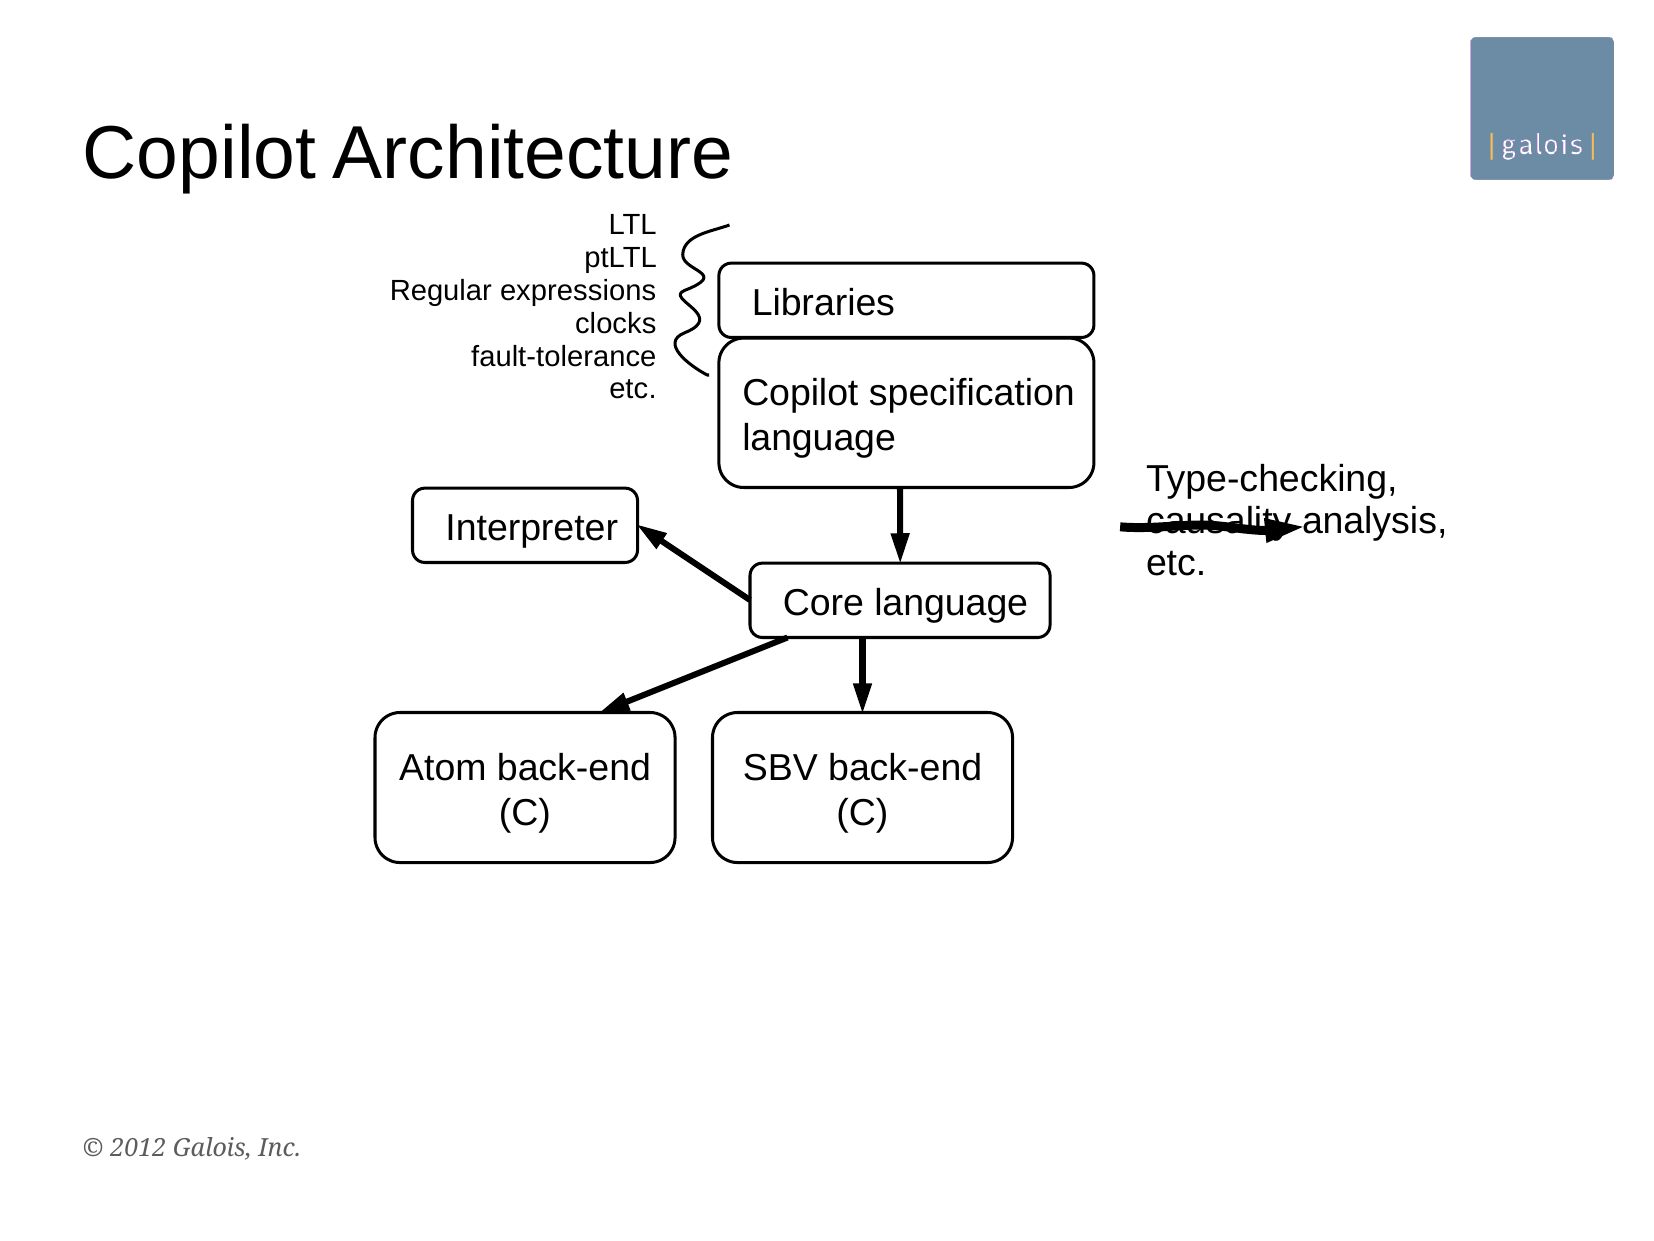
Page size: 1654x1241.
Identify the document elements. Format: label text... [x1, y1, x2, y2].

text_box Copilot specification language [718, 338, 1094, 488]
title Copilot Architecture [82, 56, 1571, 250]
text_box SBV back-end (C) [712, 712, 1013, 863]
text_box Core language [750, 563, 1051, 638]
text_box Libraries [718, 263, 1094, 338]
text_box Type-checking, causality analysis, etc. [1131, 450, 1462, 591]
text_box Interpreter [412, 488, 638, 563]
text_box LTL ptLTL Regular expressions clocks fault-tolerance etc. [375, 201, 672, 413]
text_box Atom back-end (C) [375, 712, 676, 863]
picture [1462, 29, 1621, 188]
